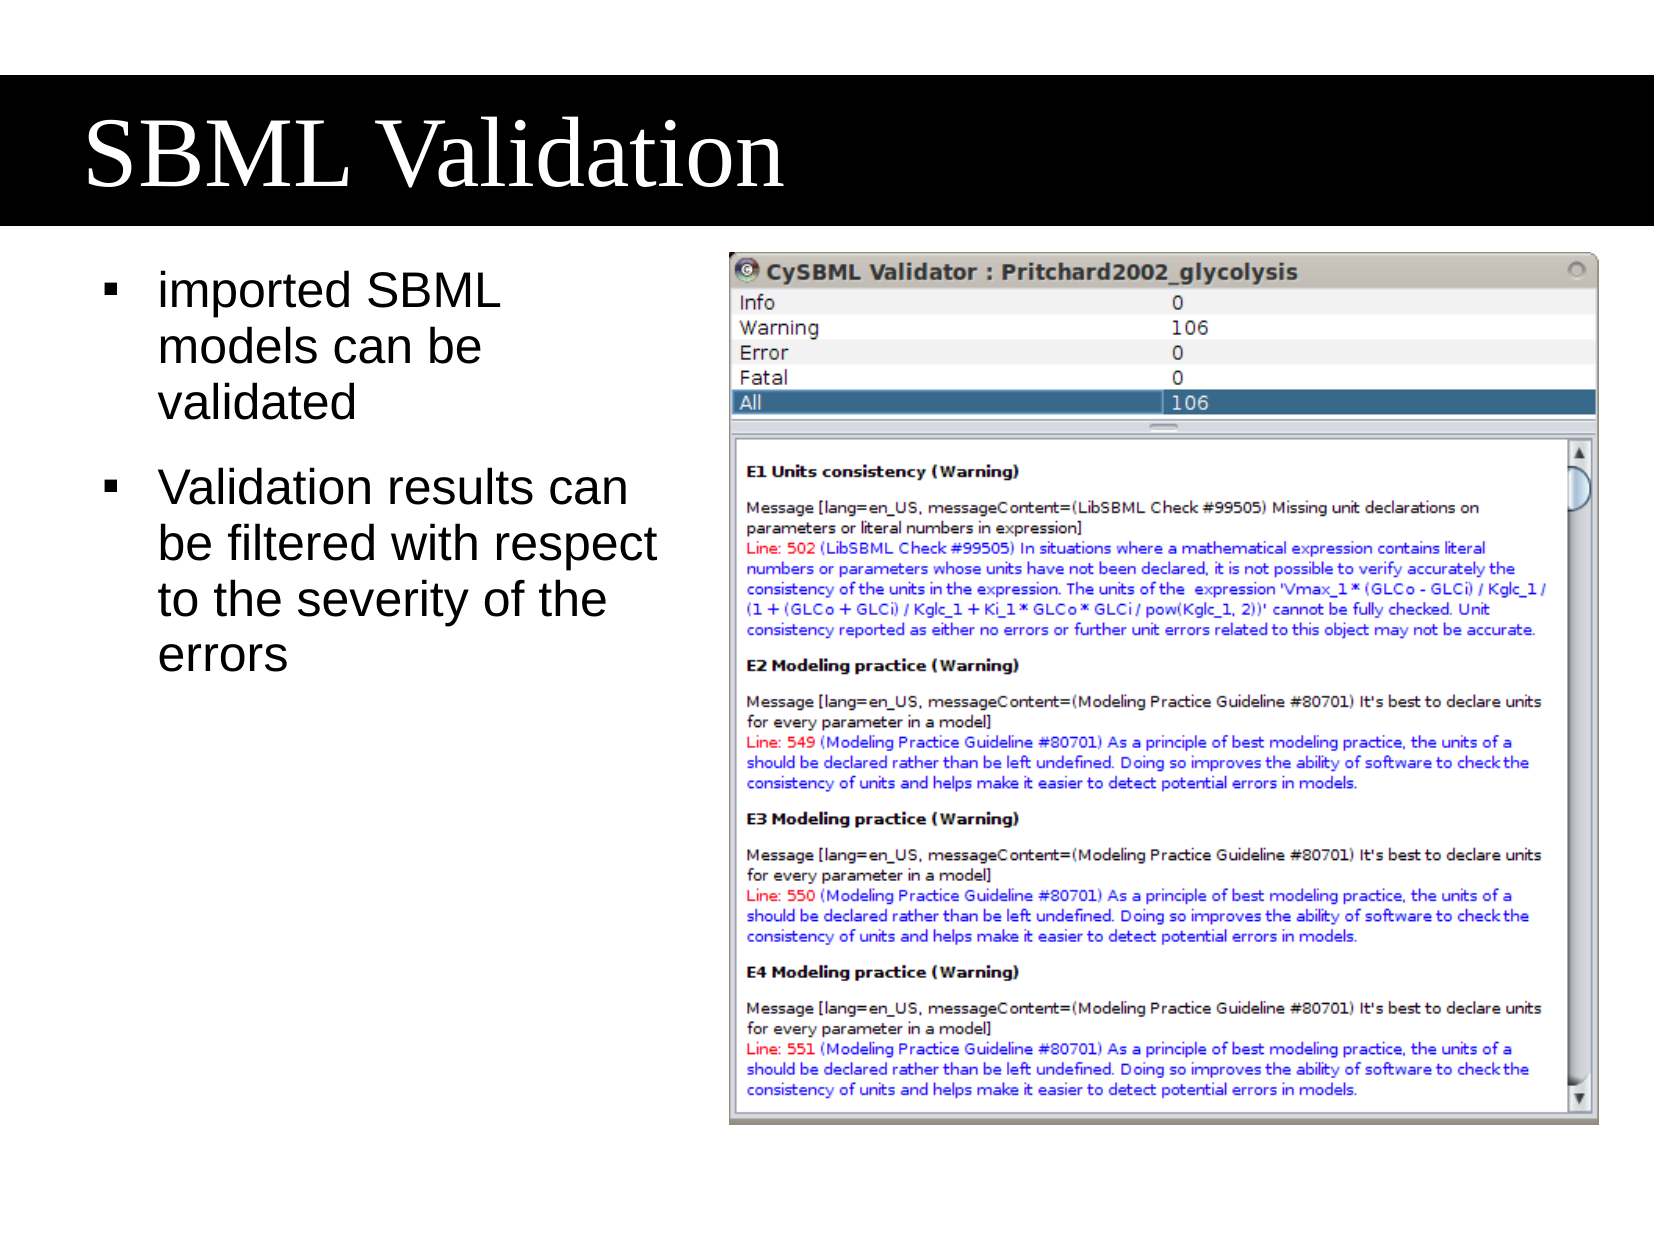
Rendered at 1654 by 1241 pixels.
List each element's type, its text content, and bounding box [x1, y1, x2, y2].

title SBML Validation [82, 56, 1571, 250]
list imported SBML models can be validated Validation results can be filtered with respect to the severity of the errors [86, 262, 673, 1036]
picture [729, 252, 1599, 1125]
